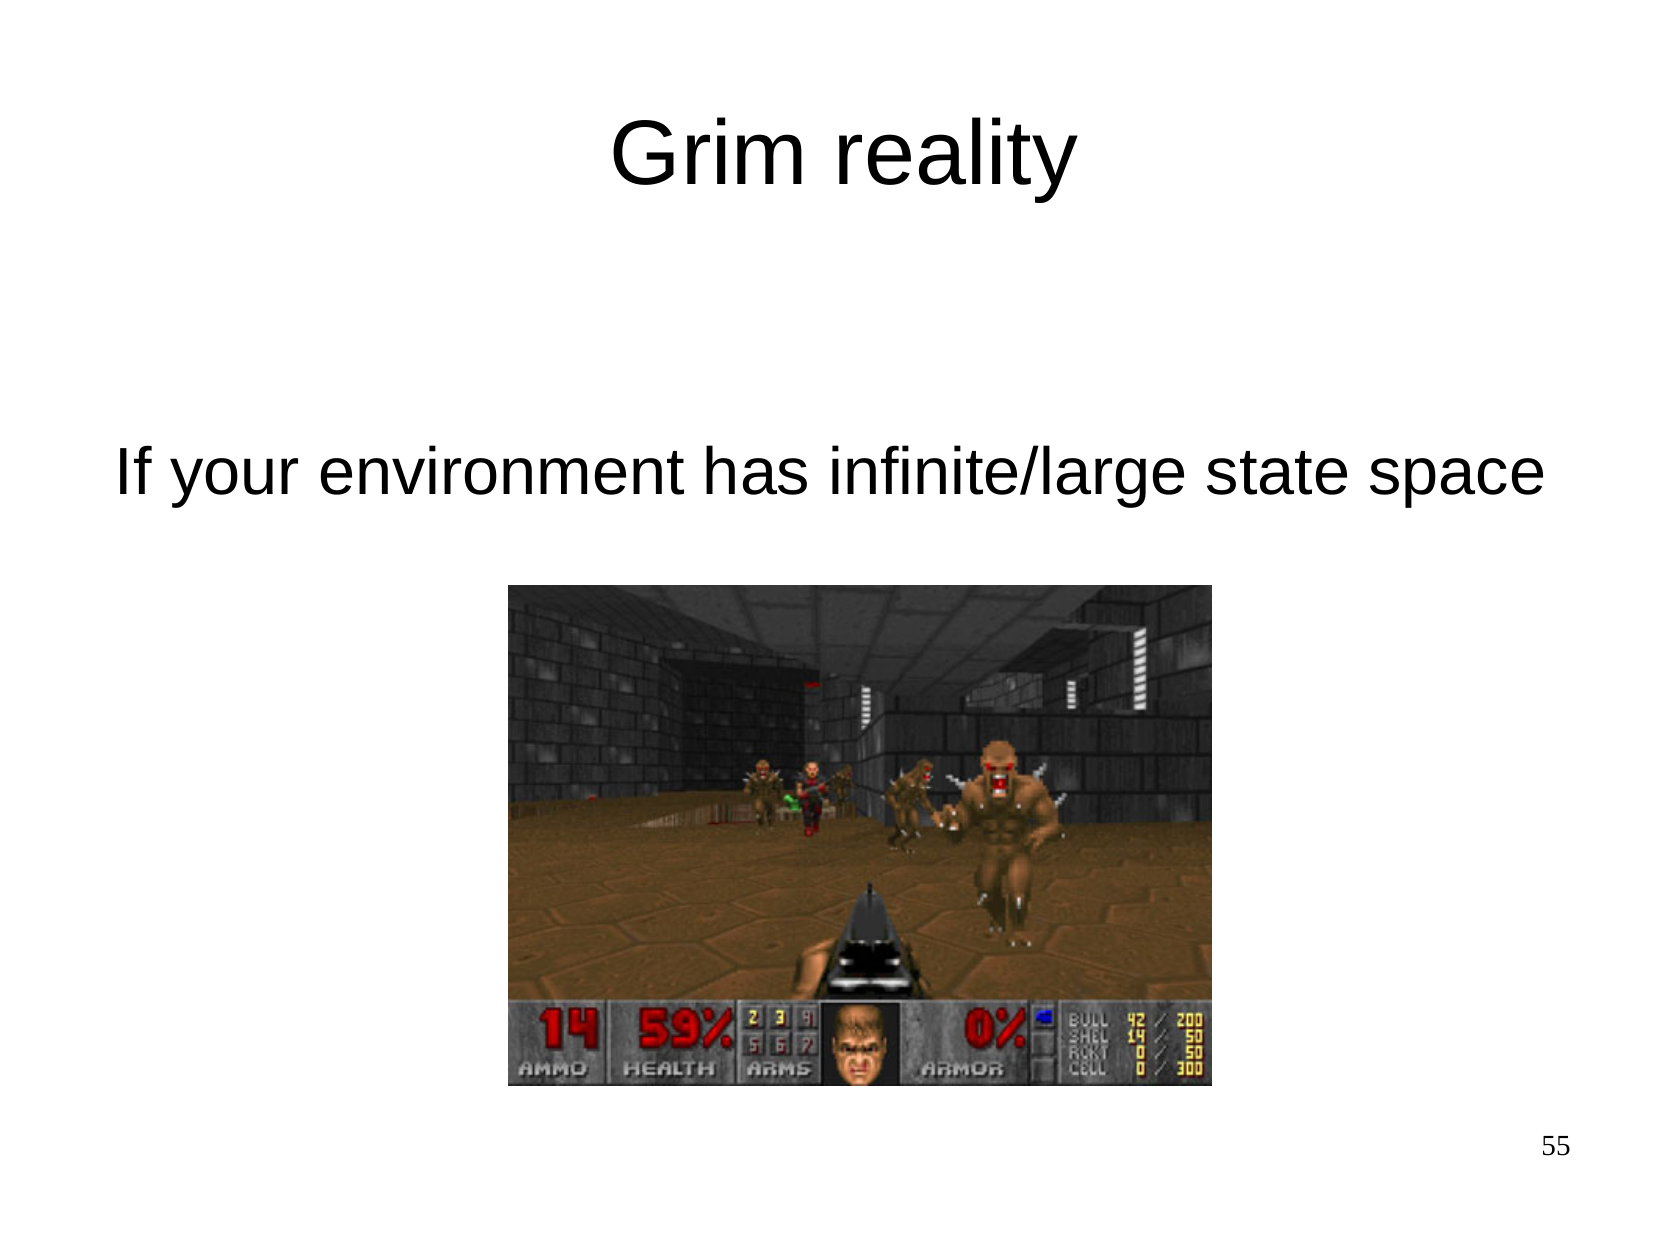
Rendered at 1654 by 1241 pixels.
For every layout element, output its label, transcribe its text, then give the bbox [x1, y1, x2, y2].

list If your environment has infinite/large state space [33, 225, 1559, 1241]
title Grim reality [82, 49, 1571, 257]
picture [508, 585, 1212, 1086]
